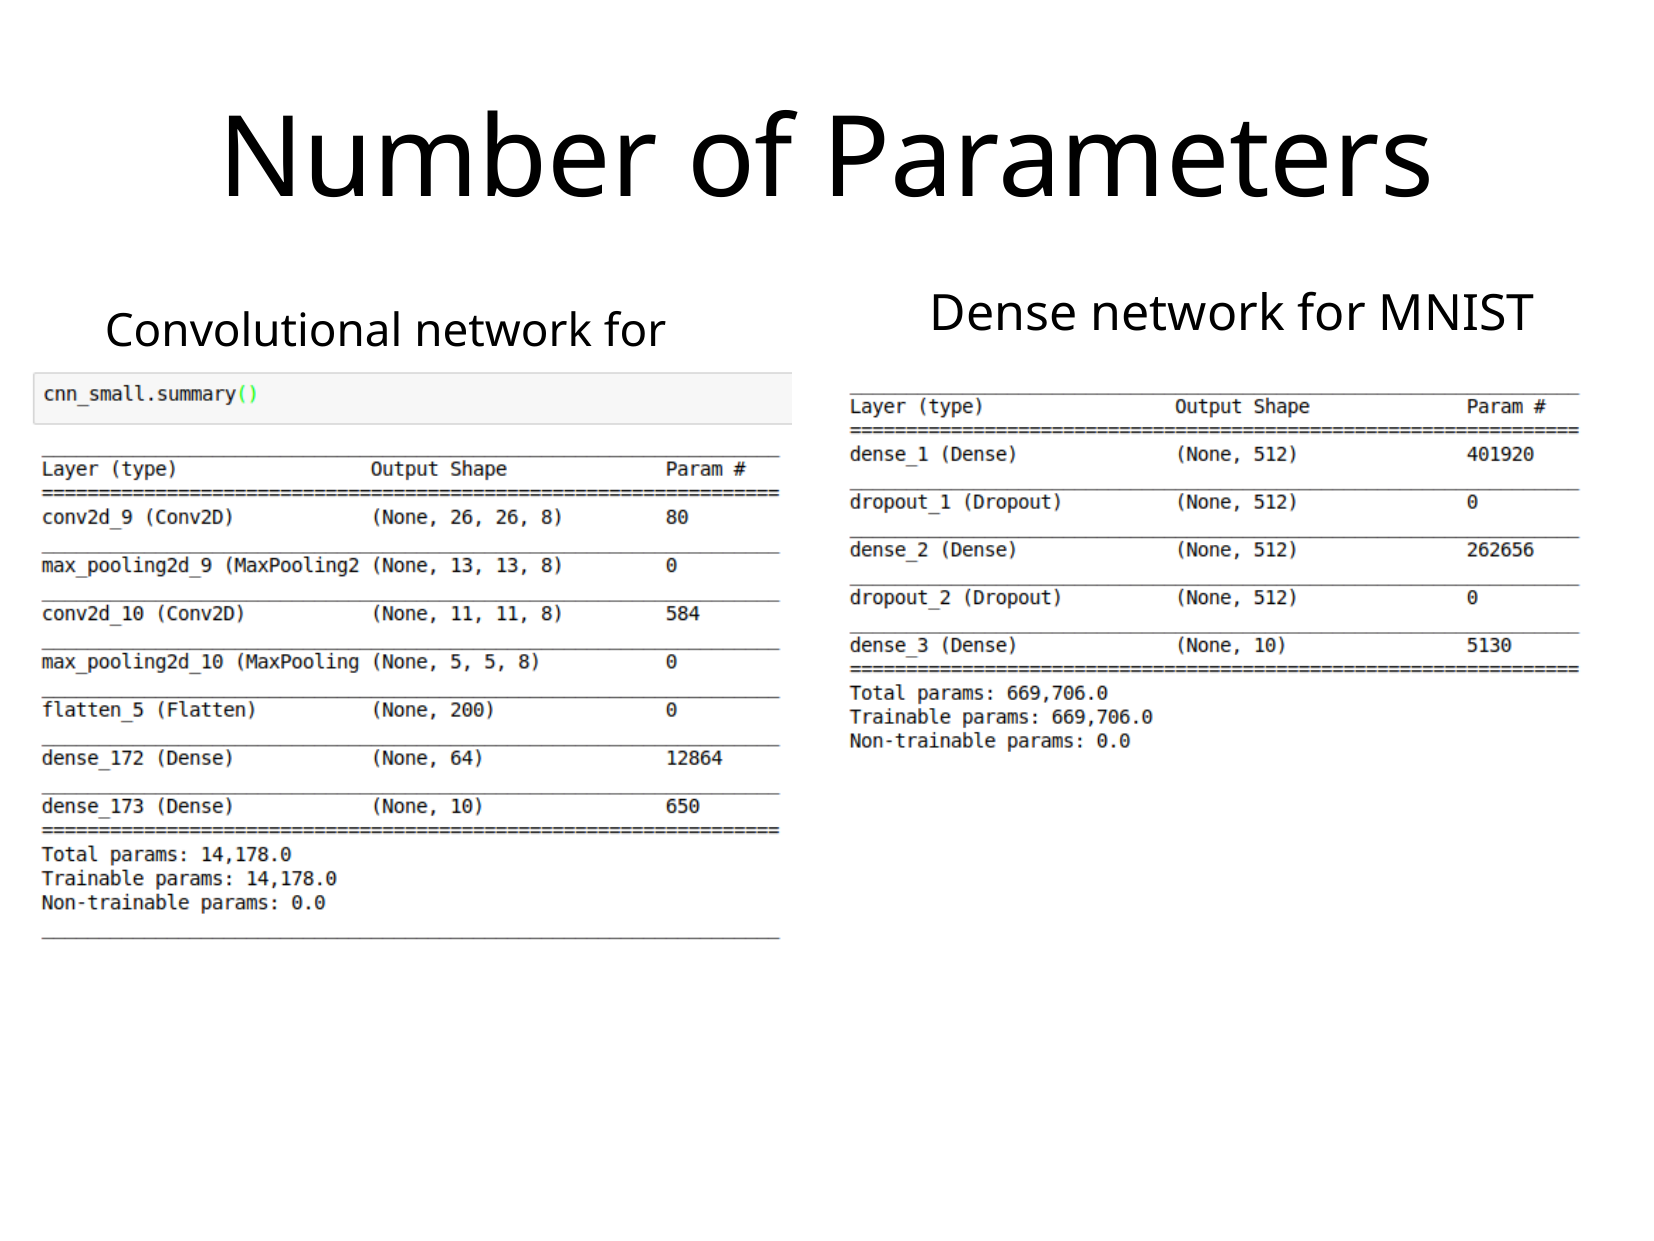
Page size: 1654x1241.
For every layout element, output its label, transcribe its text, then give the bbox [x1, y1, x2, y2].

text_box Convolutional network for MNIST [90, 290, 751, 364]
picture [29, 364, 792, 946]
picture [840, 374, 1614, 766]
text_box Dense network for MNIST [915, 270, 1561, 385]
title Number of Parameters [82, 49, 1571, 257]
